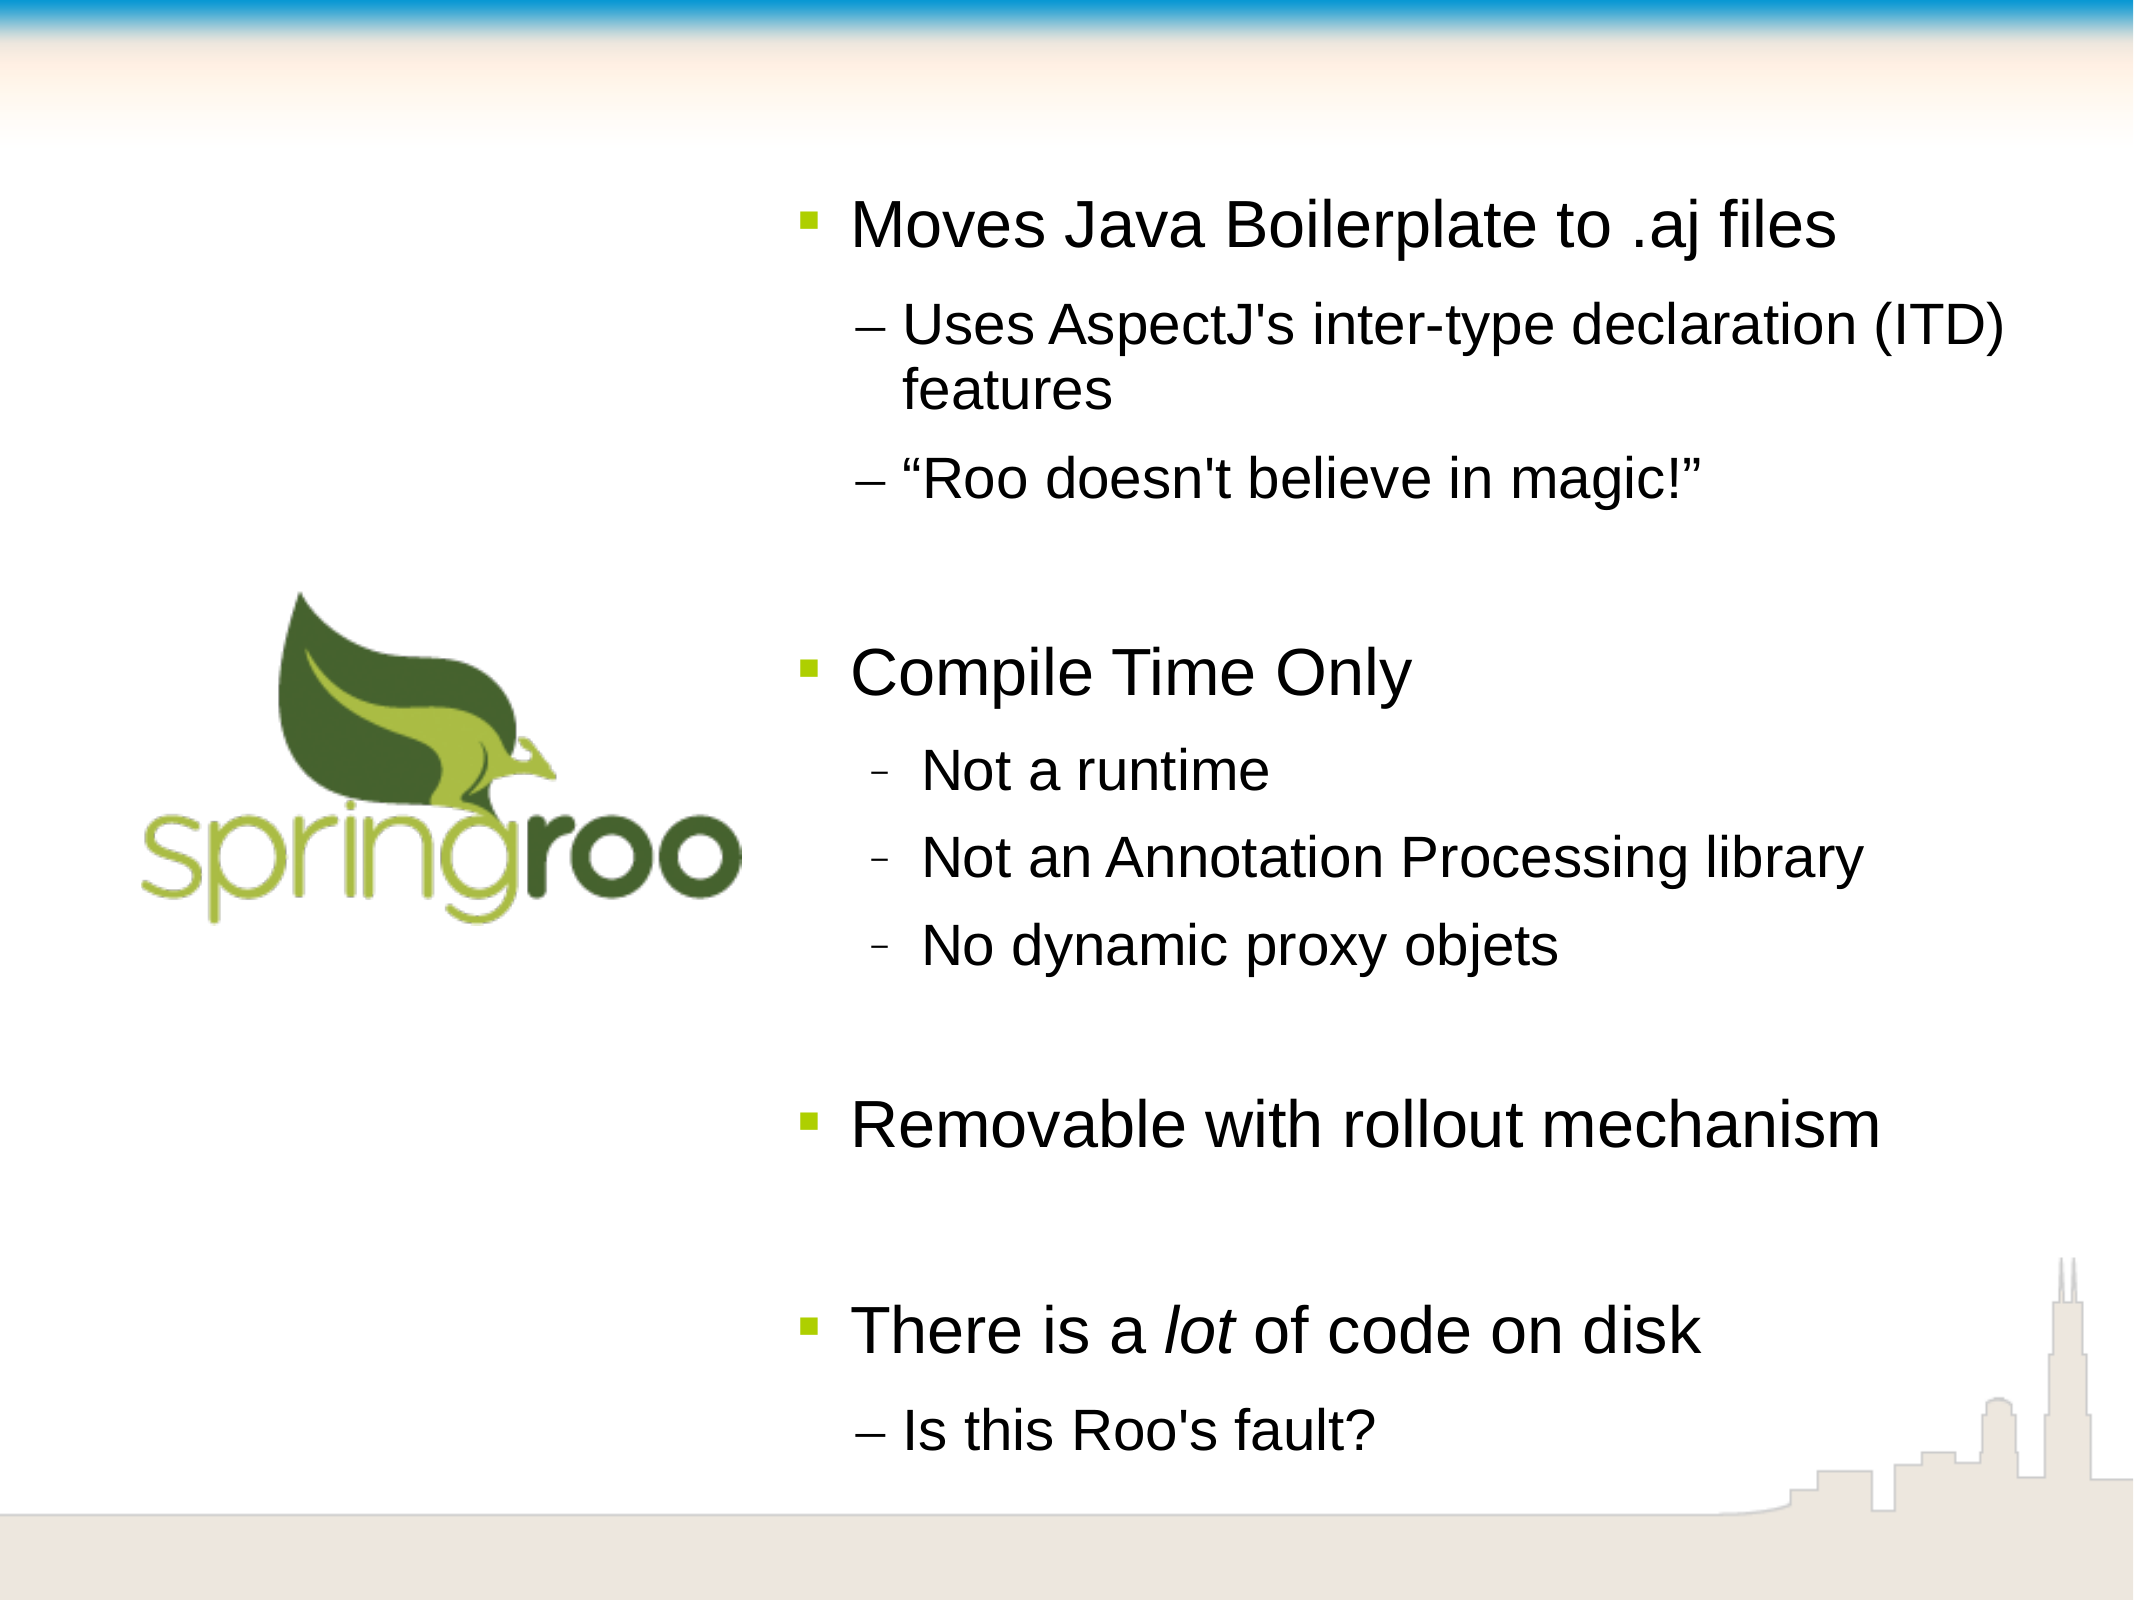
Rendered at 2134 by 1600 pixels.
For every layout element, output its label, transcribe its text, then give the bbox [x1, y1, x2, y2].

list Moves Java Boilerplate to .aj files Uses AspectJ's inter-type declaration (ITD) features “Roo doesn't believe in magic!” Compile Time Only Not a runtime Not an Annotation Processing library No dynamic proxy objets Removable with rollout mechanism There is a lot of code on disk Is this Roo's fault? [780, 187, 2049, 1501]
picture [0, 4, 2134, 1600]
